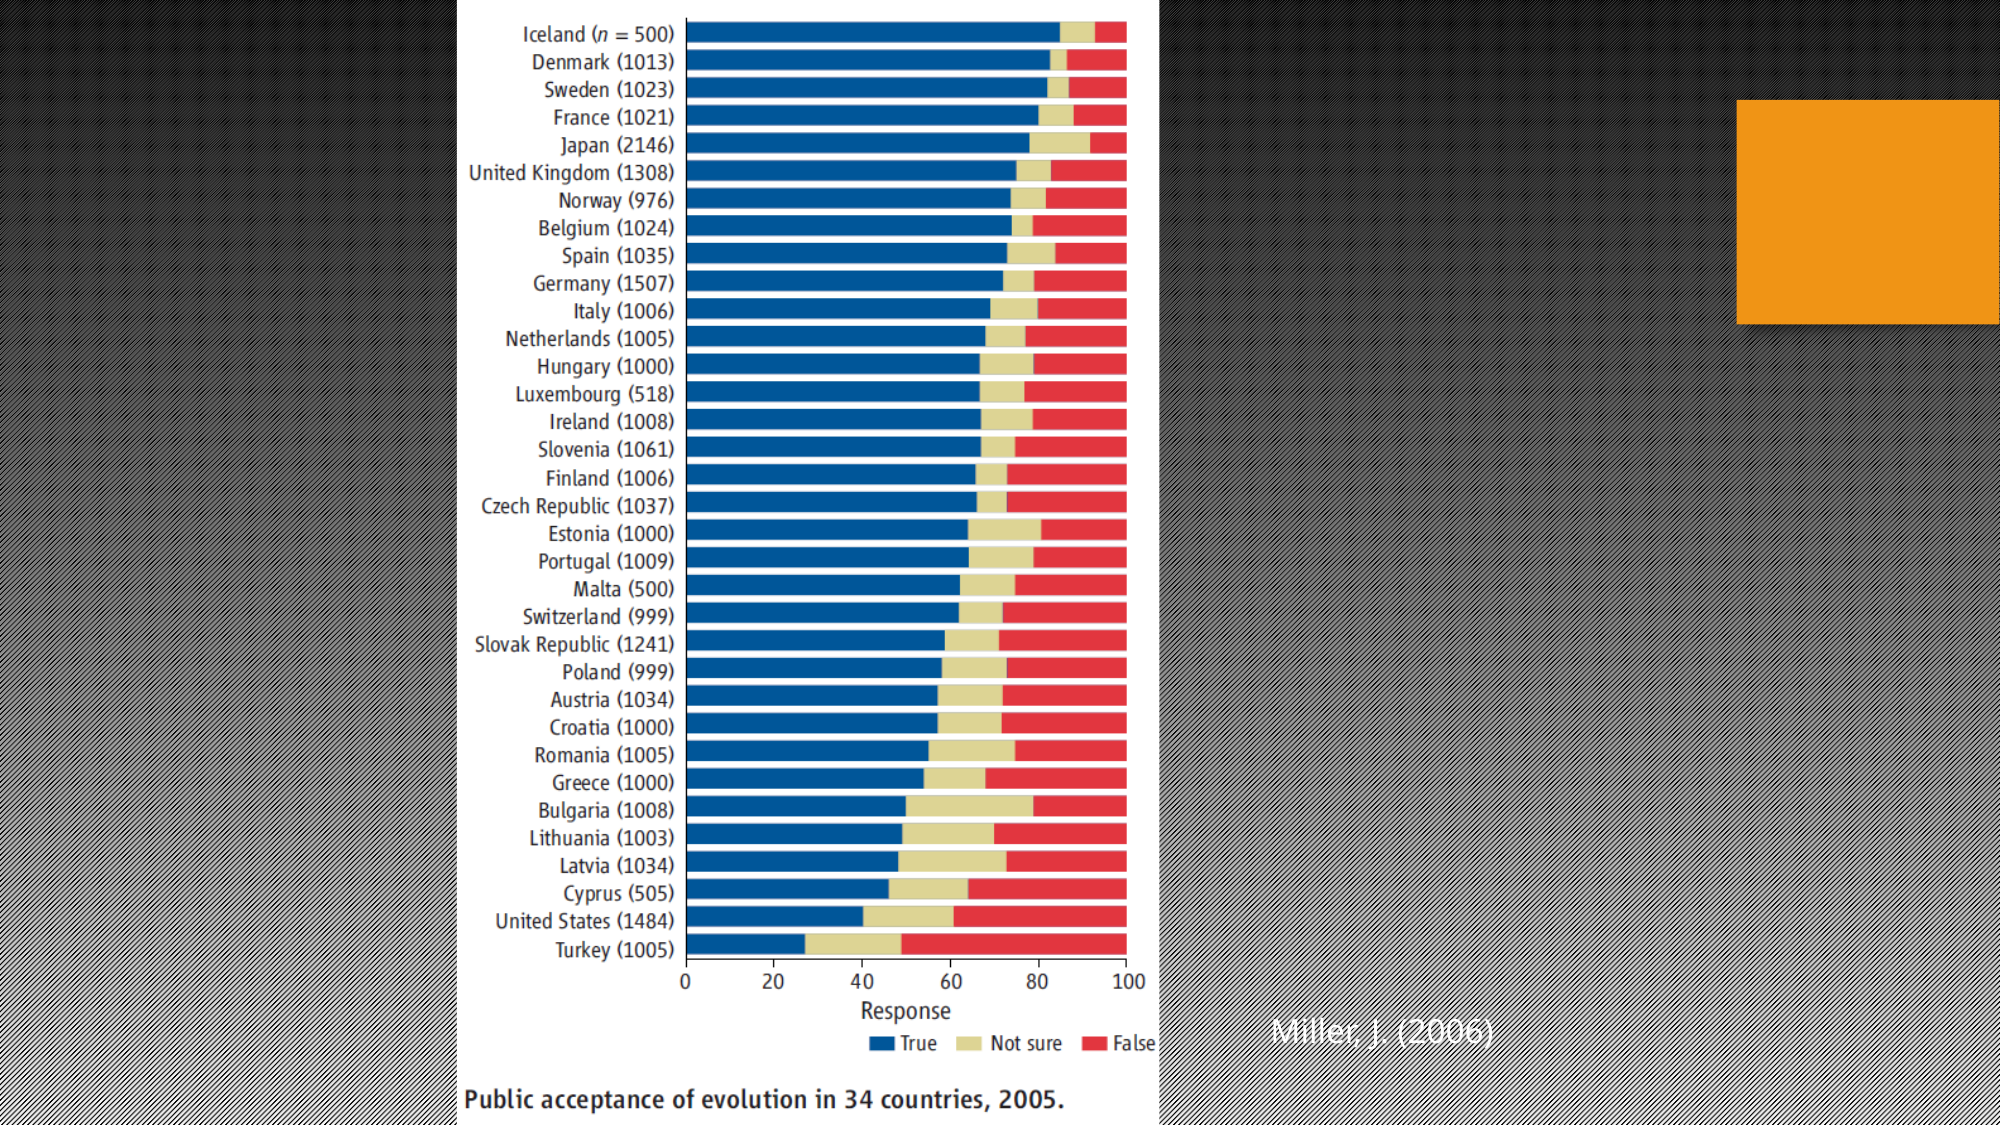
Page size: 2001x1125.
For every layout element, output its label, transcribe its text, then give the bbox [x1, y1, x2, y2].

text_box Miller, J. (2006) [1255, 1002, 1509, 1058]
picture [0, 0, 2000, 1125]
